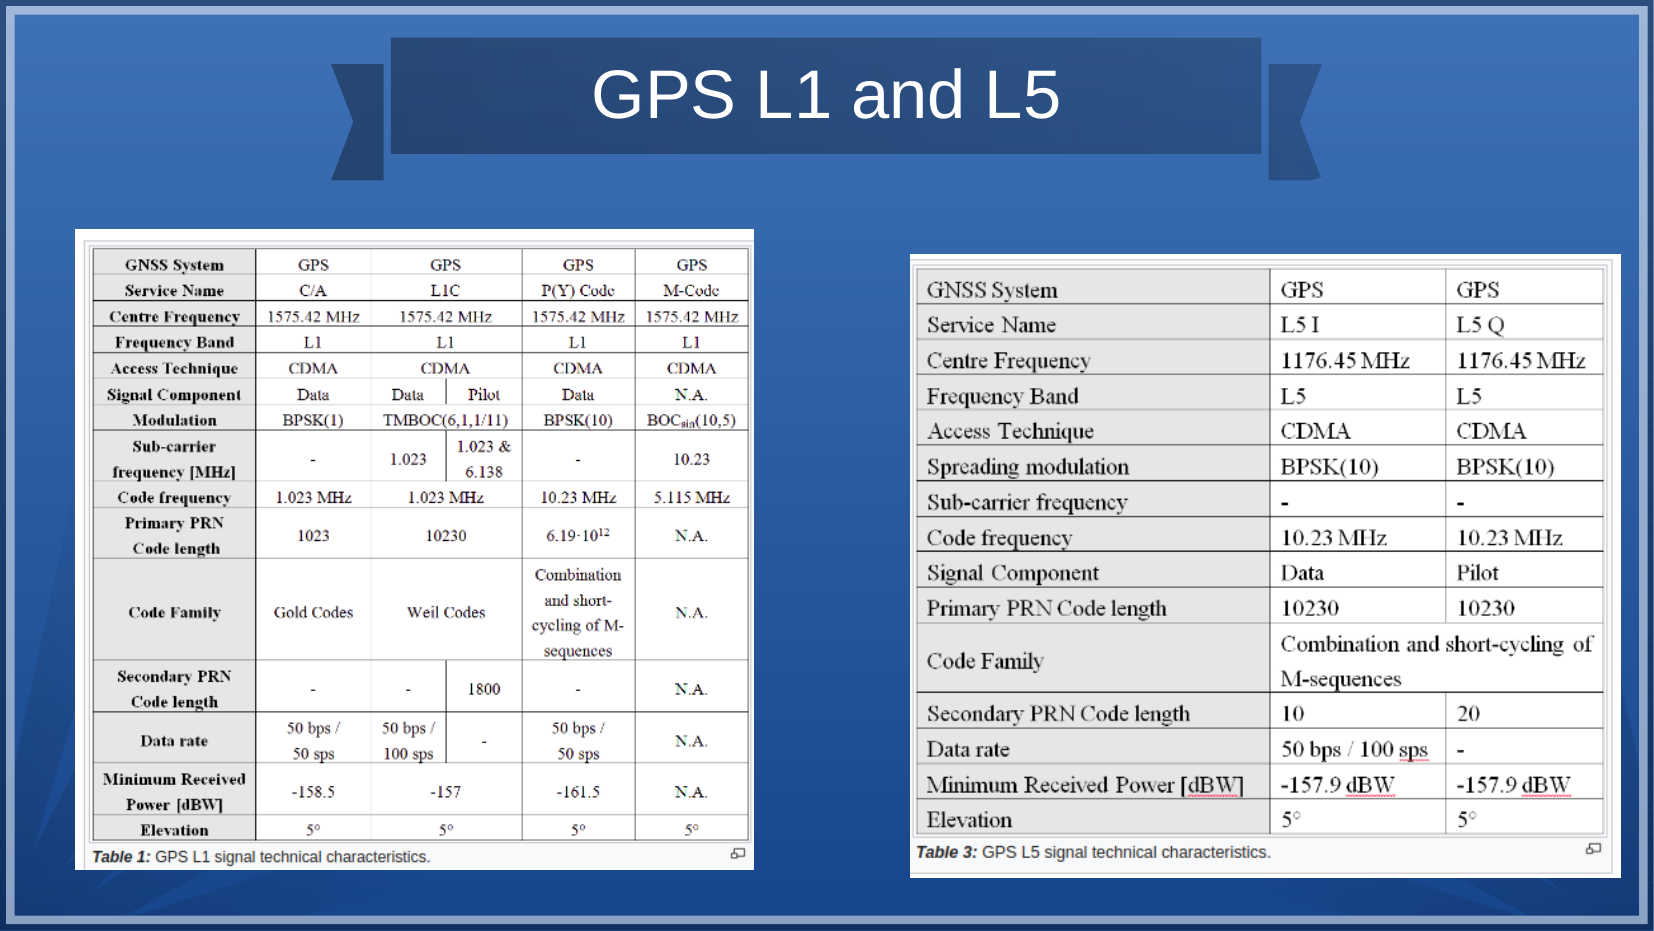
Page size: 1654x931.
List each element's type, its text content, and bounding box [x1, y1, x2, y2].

picture [910, 254, 1621, 878]
title GPS L1 and L5 [389, 35, 1264, 154]
picture [75, 229, 754, 871]
